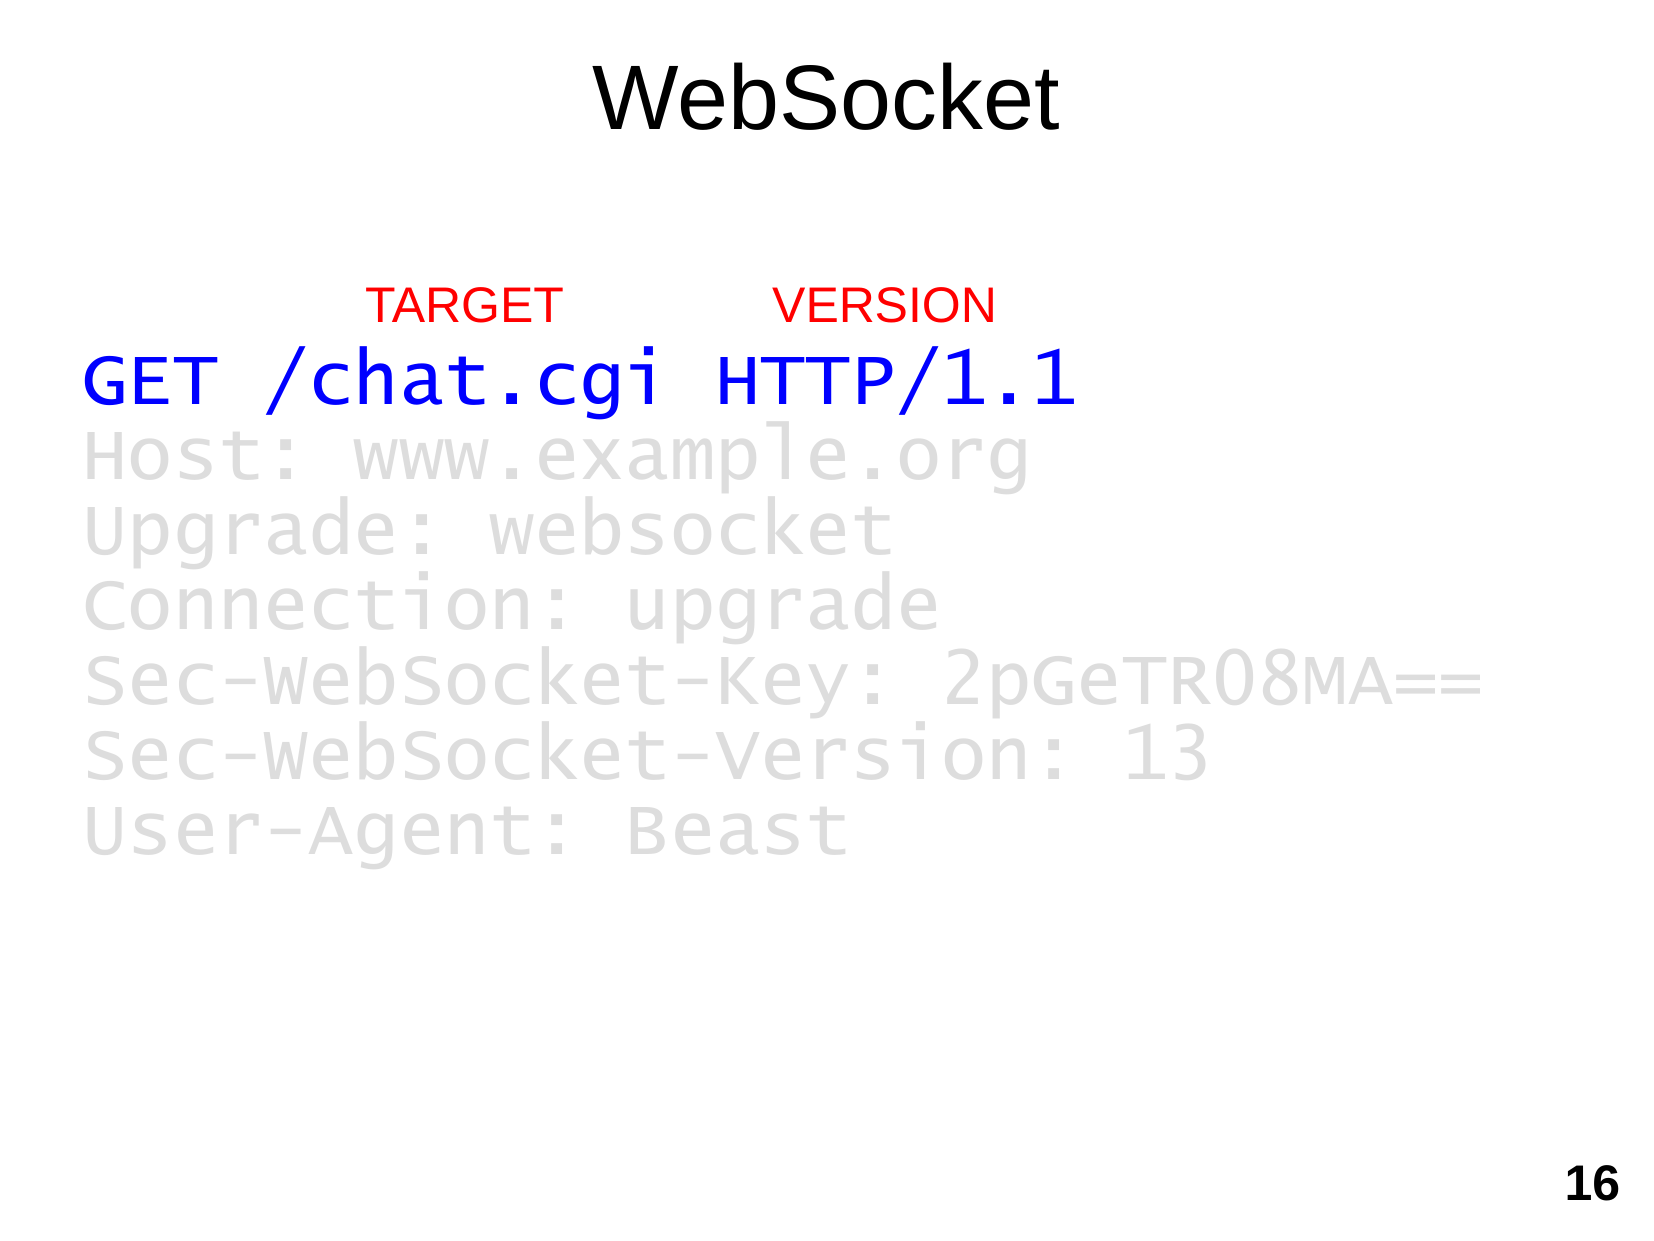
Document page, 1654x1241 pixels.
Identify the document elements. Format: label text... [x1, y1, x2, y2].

title WebSocket [82, 15, 1571, 181]
text_box TARGET VERSION [70, 270, 1092, 341]
list GET /chat.cgi HTTP/1.1 Host: www.example.org Upgrade: websocket Connection: upgrade Sec-WebSocket-Key: 2pGeTR08MA== Sec-WebSocket-Version: 13 User-Agent: Beast [82, 195, 1571, 1156]
